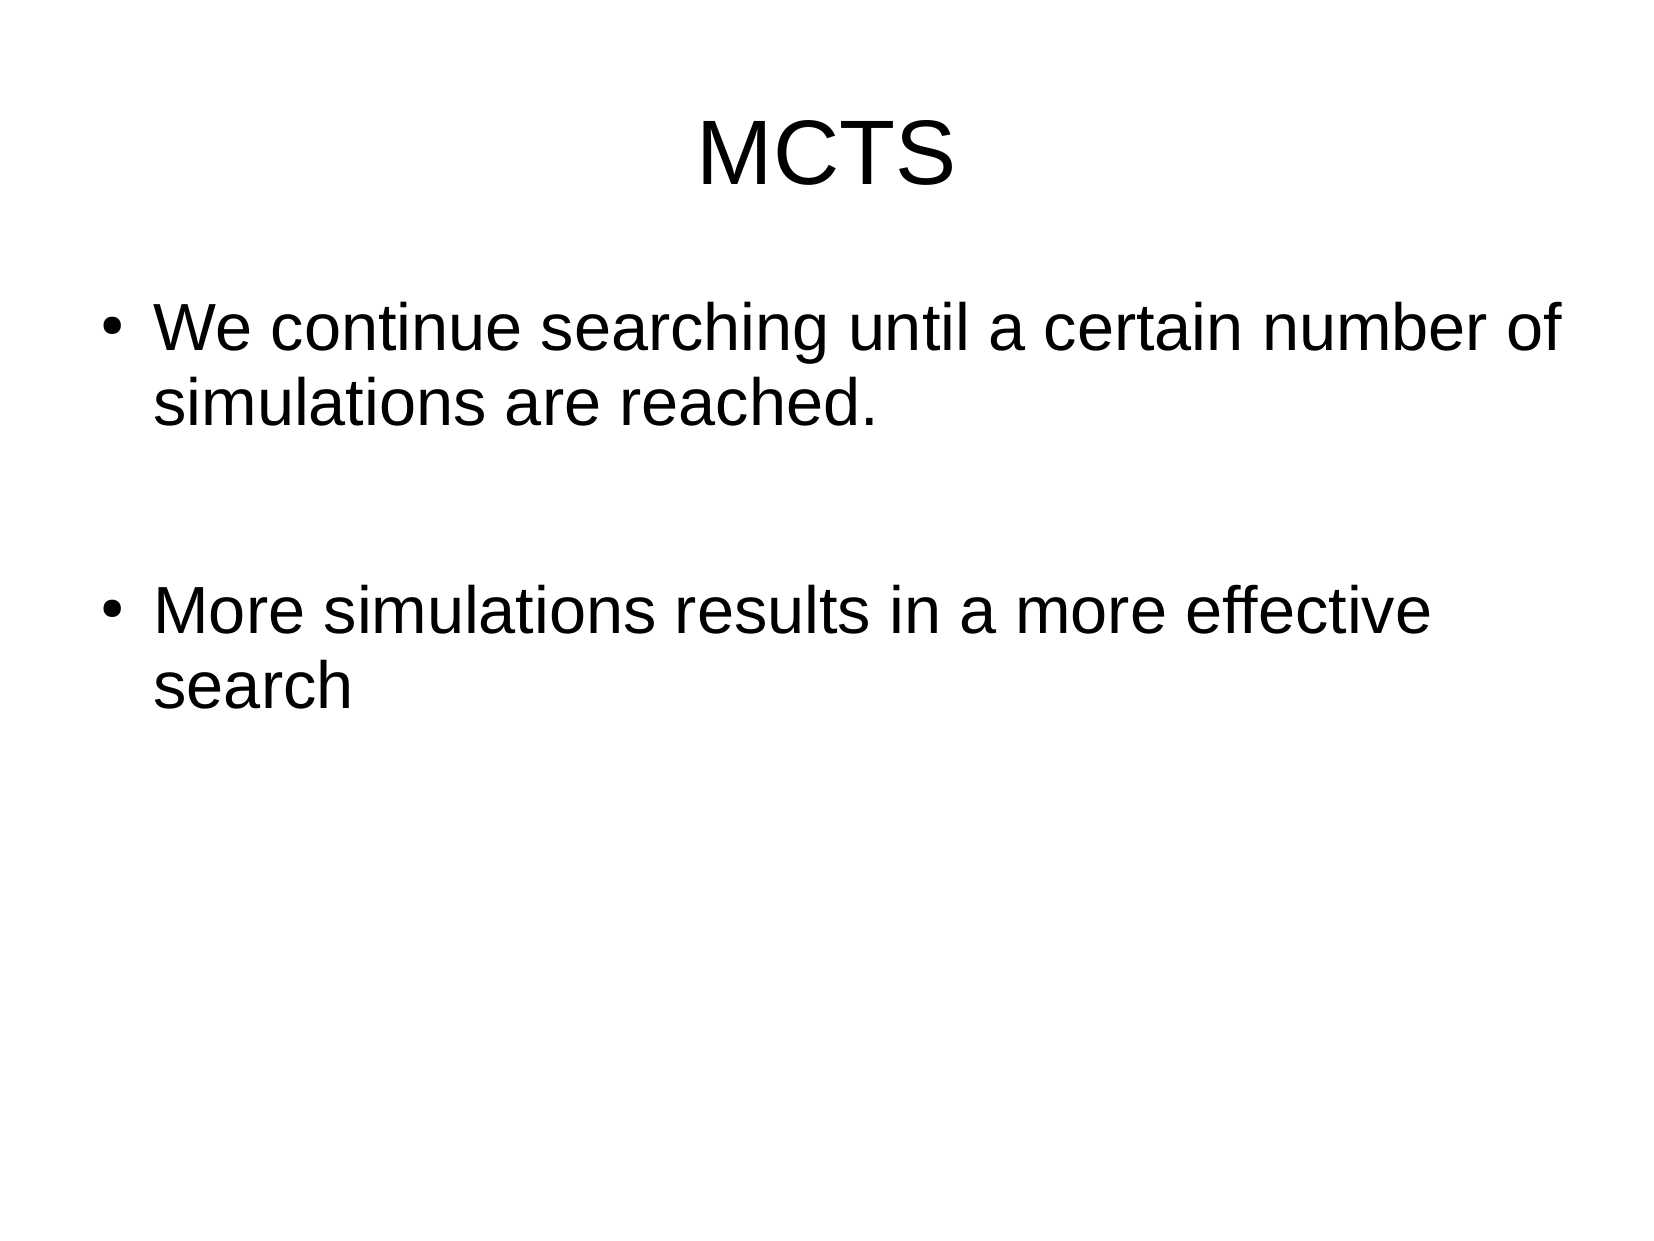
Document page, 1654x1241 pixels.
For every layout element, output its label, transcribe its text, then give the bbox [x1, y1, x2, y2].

list We continue searching until a certain number of simulations are reached. More simulations results in a more effective search [82, 290, 1571, 1010]
title MCTS [82, 49, 1571, 257]
